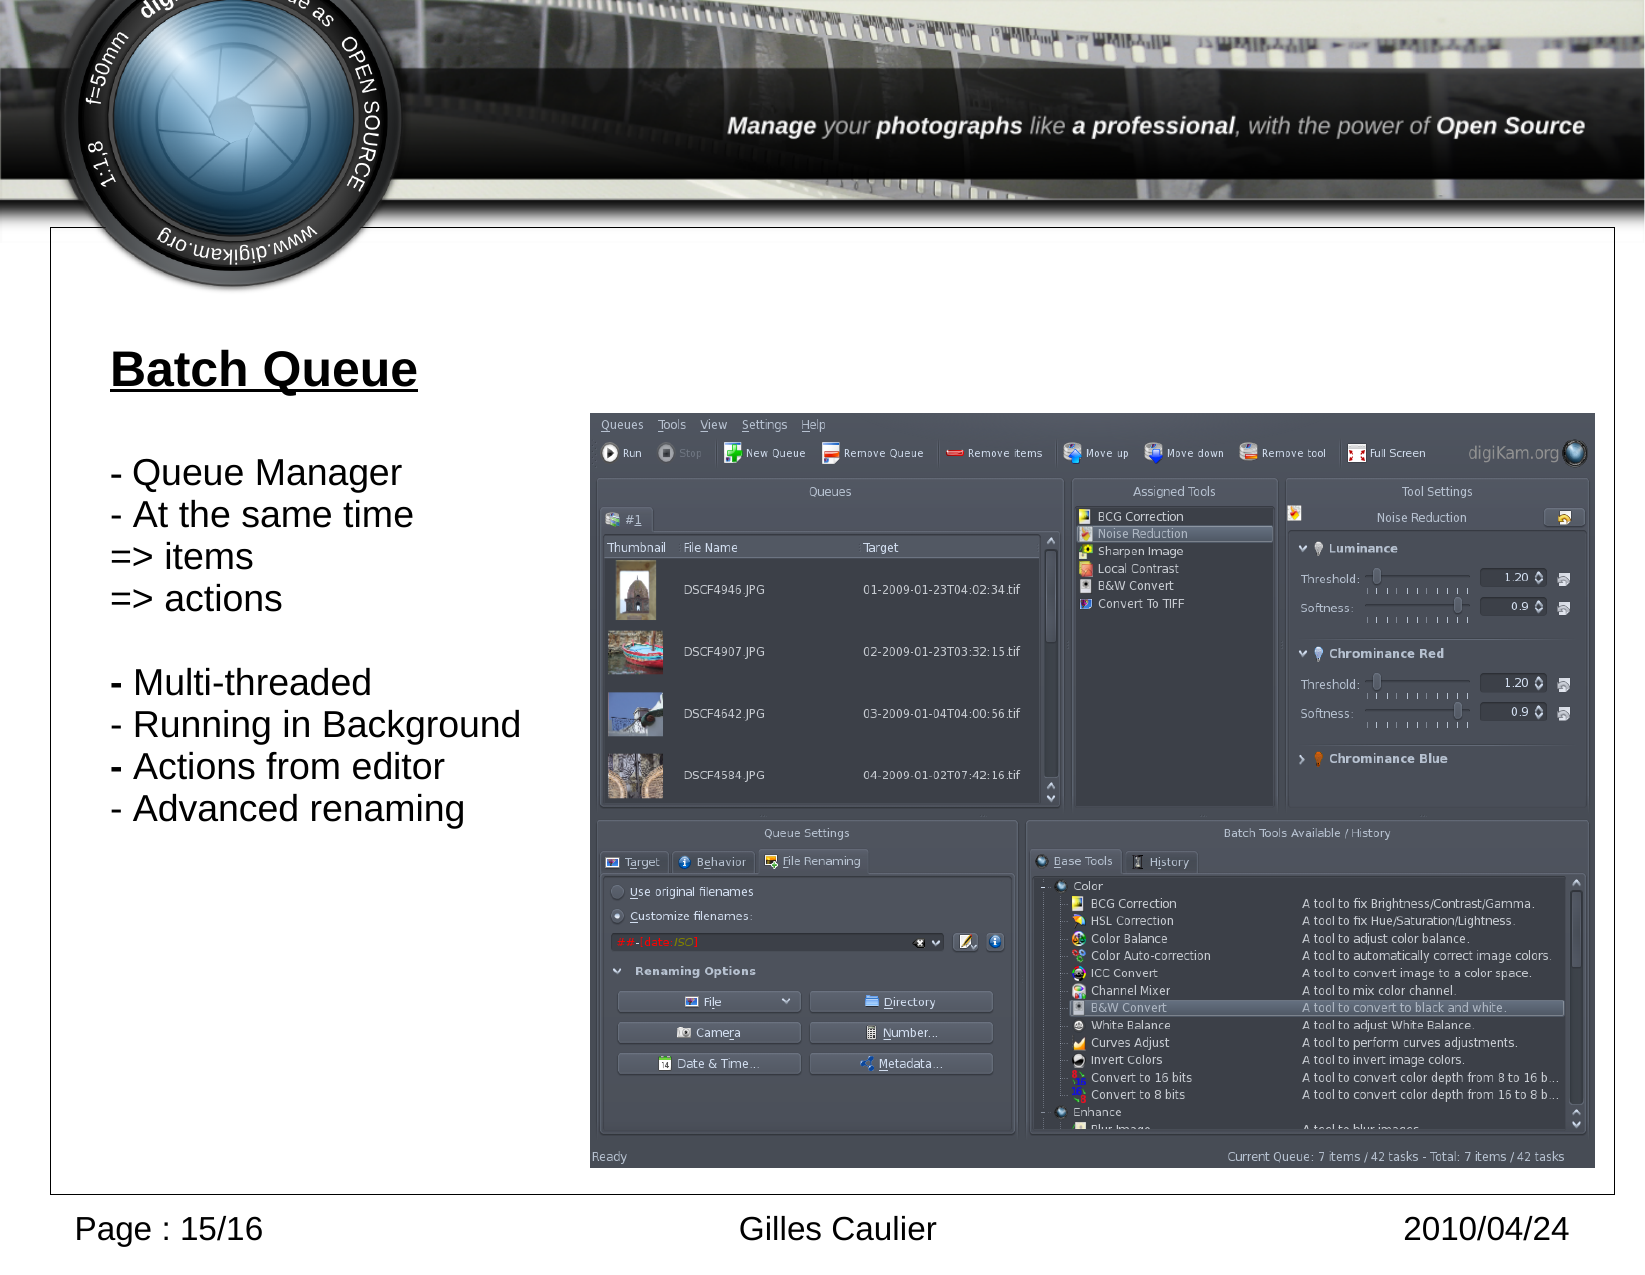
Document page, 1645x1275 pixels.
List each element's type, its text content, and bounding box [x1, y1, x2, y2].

text_box Page : <numéro>/16 Gilles Caulier 2010/04/24 [21, 1207, 1623, 1251]
title Batch Queue - Queue Manager - At the same time => items => actions - Multi-threaded - Running in Background - Actions from editor - Advanced renaming [50, 243, 1615, 1195]
picture [590, 413, 1595, 1168]
picture [0, 0, 1645, 296]
